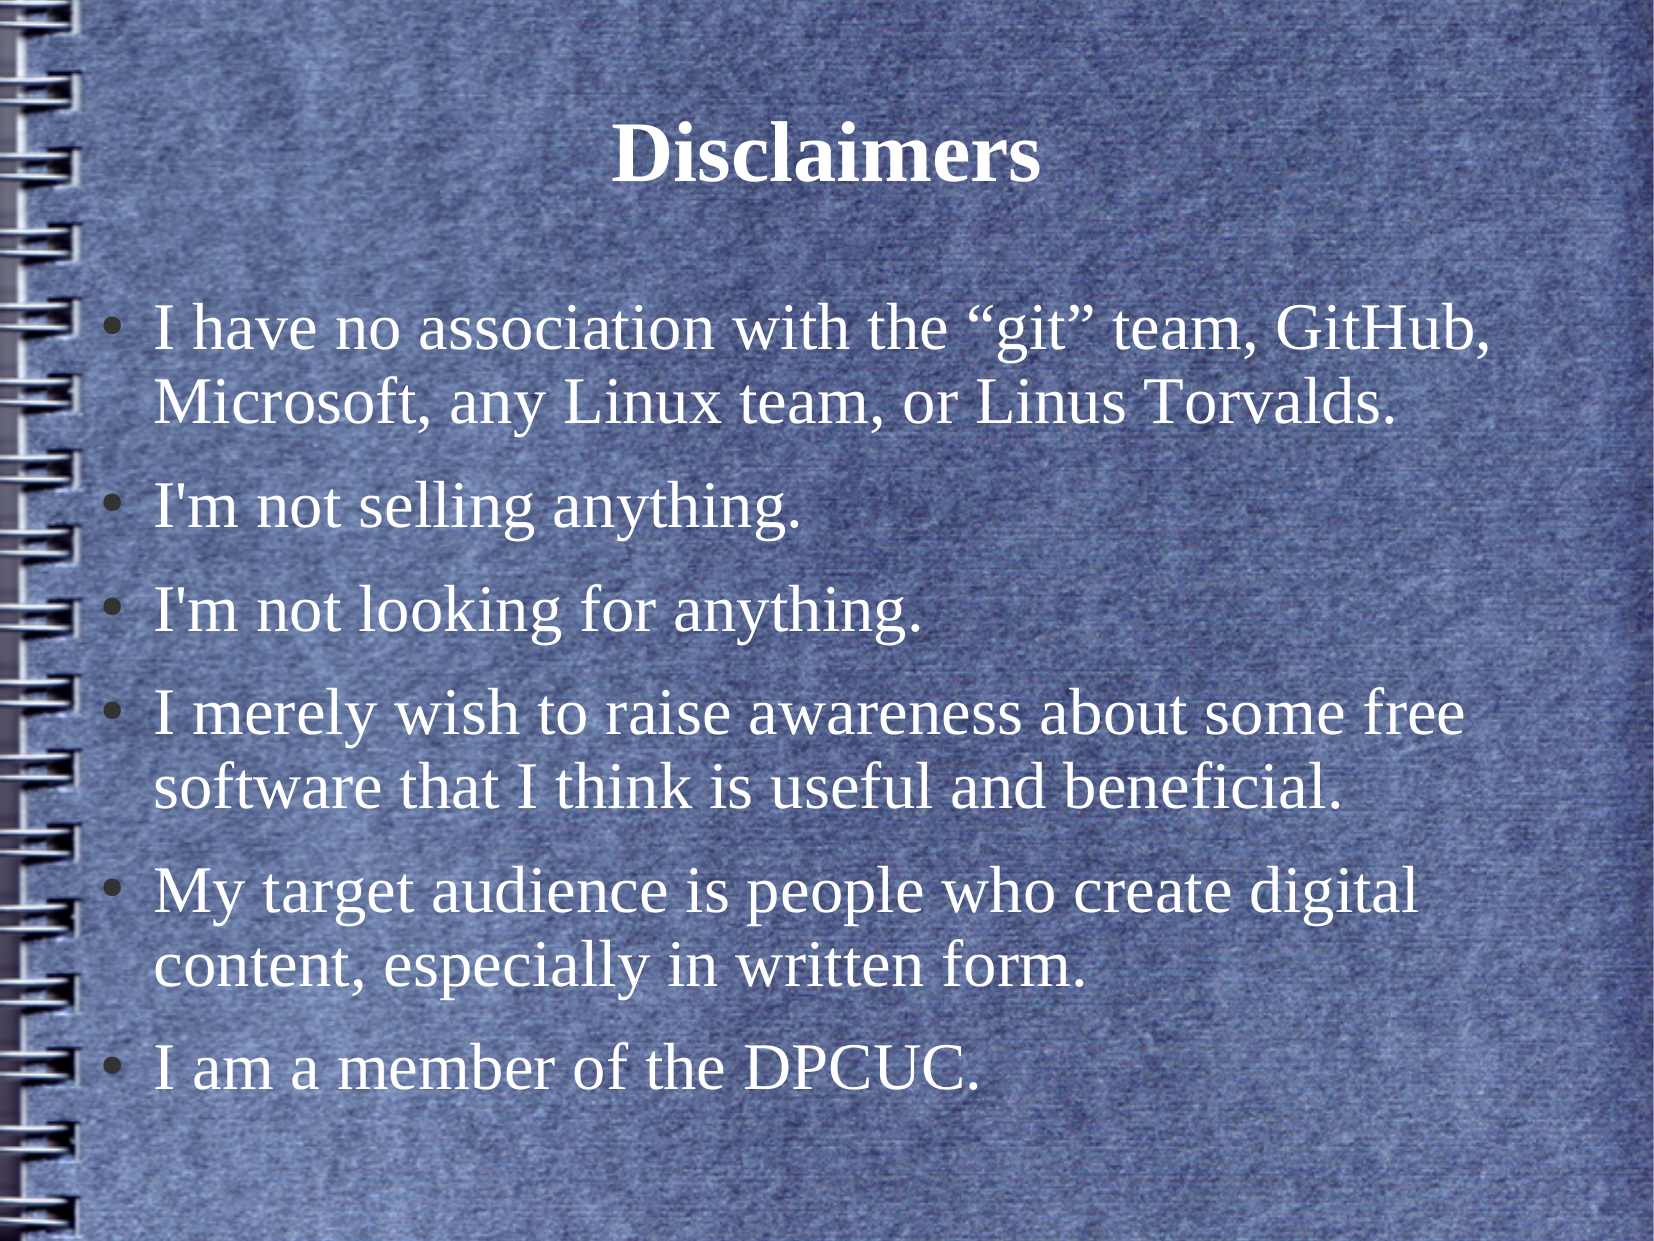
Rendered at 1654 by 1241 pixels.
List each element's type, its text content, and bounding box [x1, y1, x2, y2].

picture [0, 0, 1654, 1241]
list I have no association with the “git” team, GitHub, Microsoft, any Linux team, or Linus Torvalds. I'm not selling anything. I'm not looking for anything. I merely wish to raise awareness about some free software that I think is useful and beneficial. My target audience is people who create digital content, especially in written form. I am a member of the DPCUC. [82, 290, 1571, 1109]
title Disclaimers [82, 49, 1571, 257]
